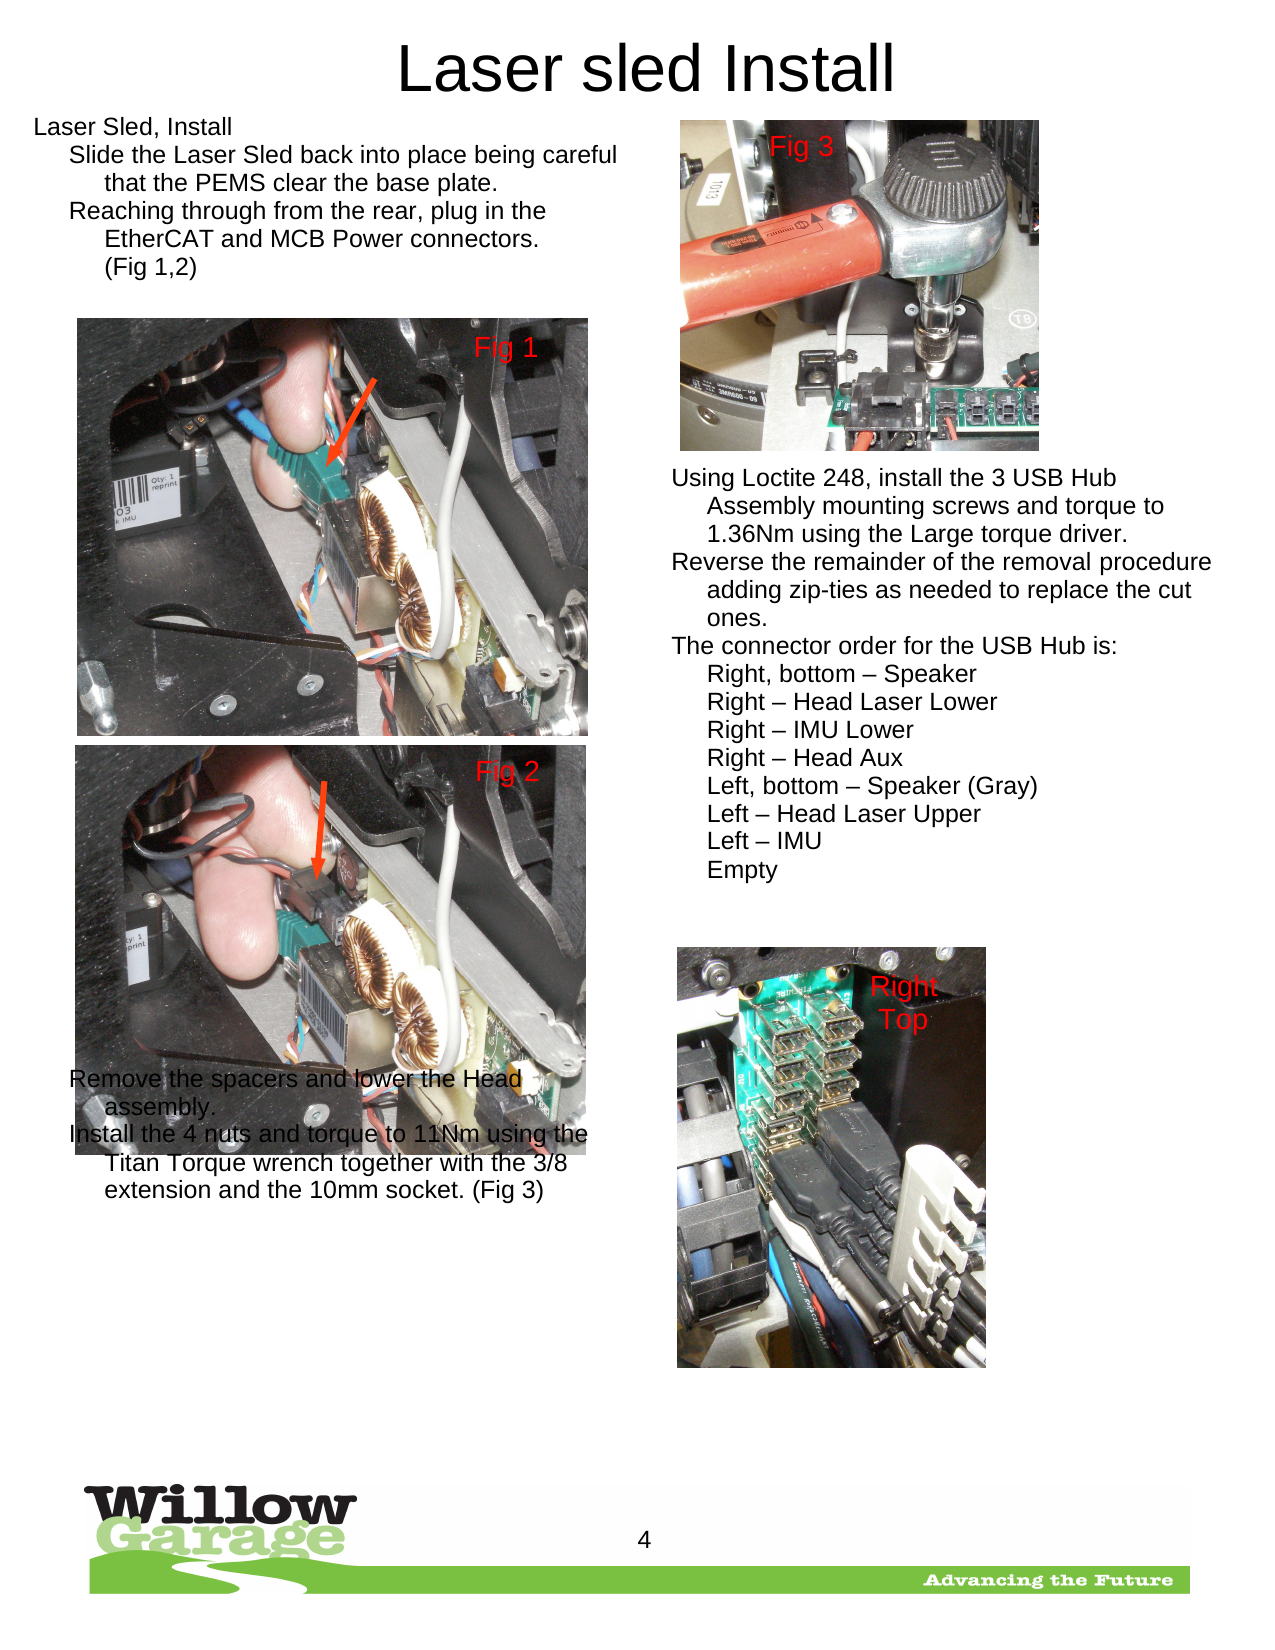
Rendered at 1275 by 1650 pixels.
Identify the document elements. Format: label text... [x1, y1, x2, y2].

title Laser sled Install [94, 16, 1200, 120]
picture [627, 1484, 1190, 1594]
picture [680, 120, 1039, 451]
list Laser Sled, Install Slide the Laser Sled back into place being careful that the PEMS clear the base plate. Reaching through from the rear, plug in the EtherCAT and MCB Power connectors. (Fig 1,2) Remove the spacers and lower the Head assembly. Install the 4 nuts and torque to 11Nm using the Titan Torque wrench together with the 3/8 extension and the 10mm socket. (Fig 3) [33, 112, 627, 1650]
list Using Loctite 248, install the 3 USB Hub Assembly mounting screws and torque to 1.36Nm using the Large torque driver. Reverse the remainder of the removal procedure adding zip-ties as needed to replace the cut ones. The connector order for the USB Hub is: Right, bottom – Speaker Right – Head Laser Lower Right – IMU Lower Right – Head Aux Left, bottom – Speaker (Gray) Left – Head Laser Upper Left – IMU Empty [635, 463, 1229, 987]
text_box Fig 2 [460, 747, 573, 799]
picture [677, 987, 986, 1368]
text_box Right Top [855, 987, 954, 1051]
text_box Fig 3 [754, 122, 867, 174]
text_box Fig 1 [459, 323, 574, 375]
